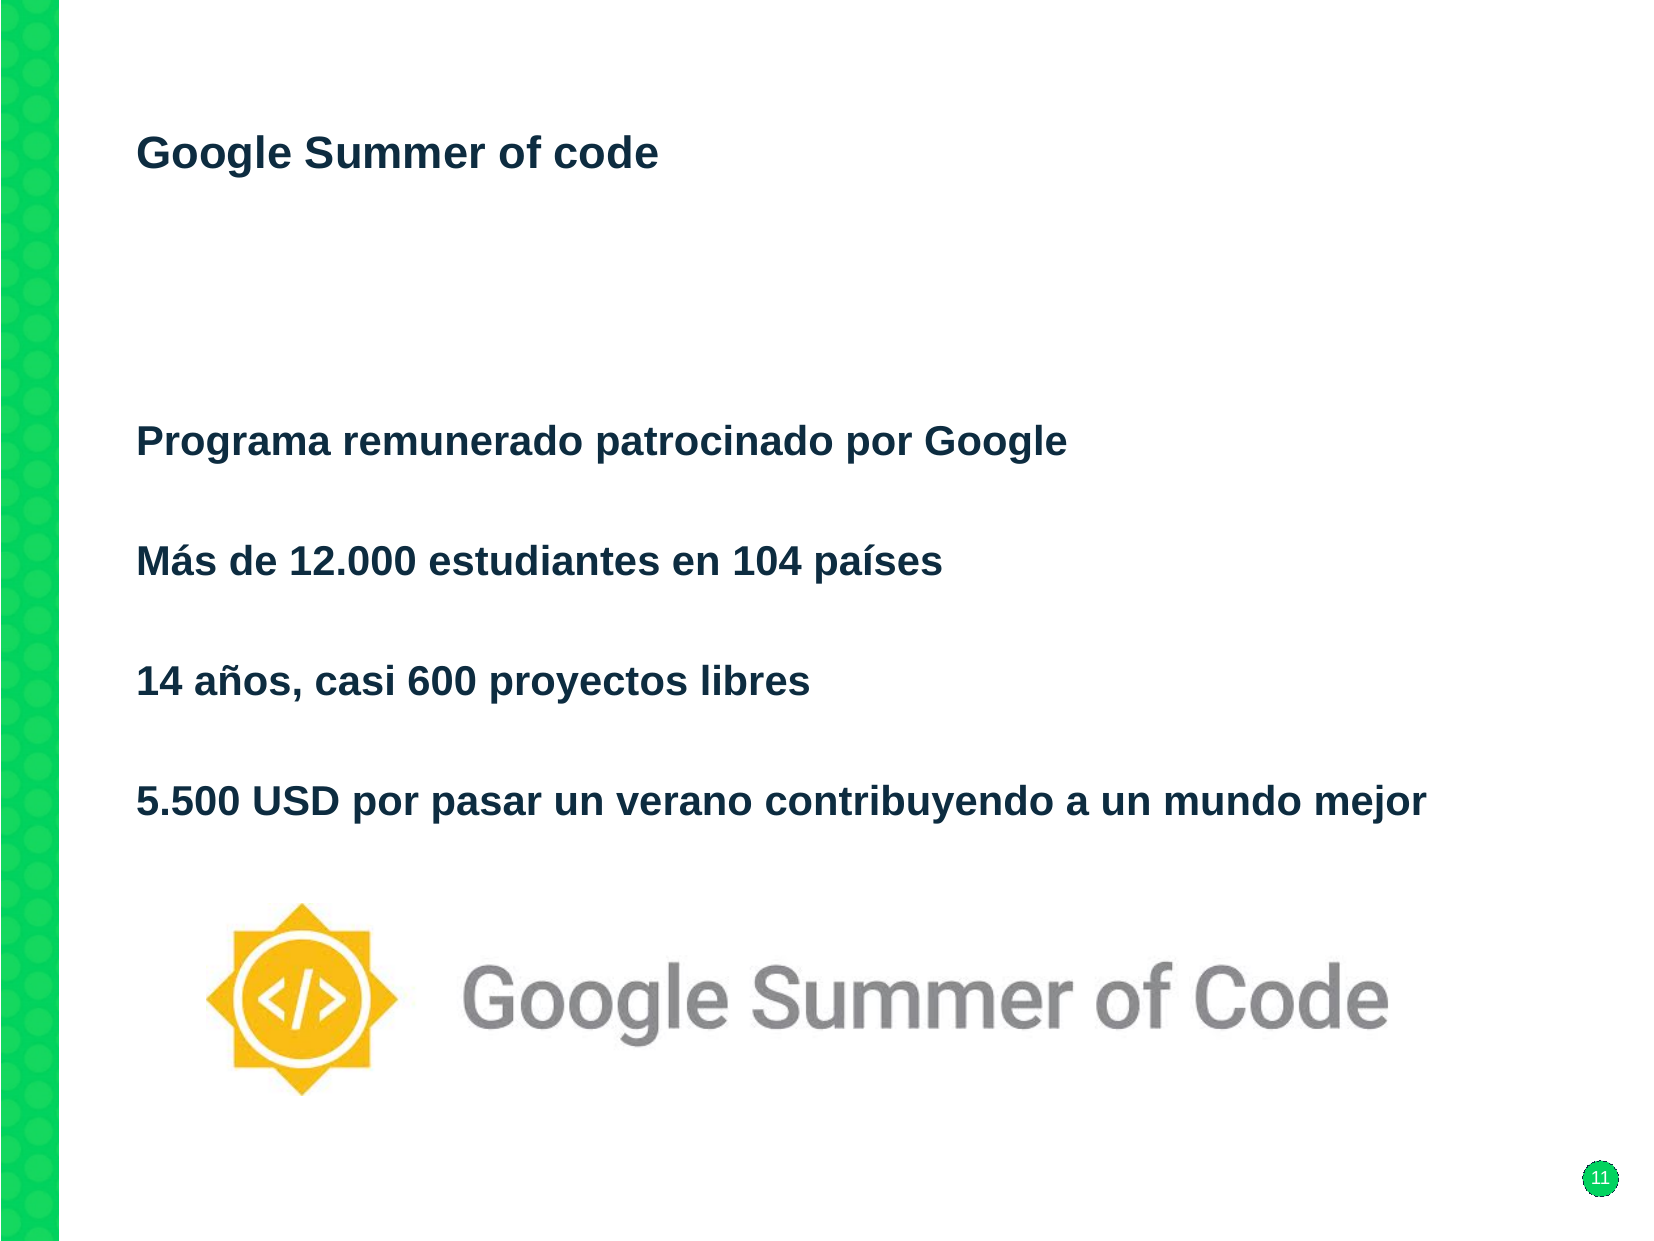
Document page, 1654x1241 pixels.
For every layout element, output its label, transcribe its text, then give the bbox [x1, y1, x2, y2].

picture [1, 0, 59, 1241]
list Programa remunerado patrocinado por Google Más de 12.000 estudiantes en 104 países 14 años, casi 600 proyectos libres 5.500 USD por pasar un verano contribuyendo a un mundo mejor [121, 290, 1531, 1100]
title Google Summer of code [121, 49, 1531, 257]
picture [206, 903, 1409, 1096]
